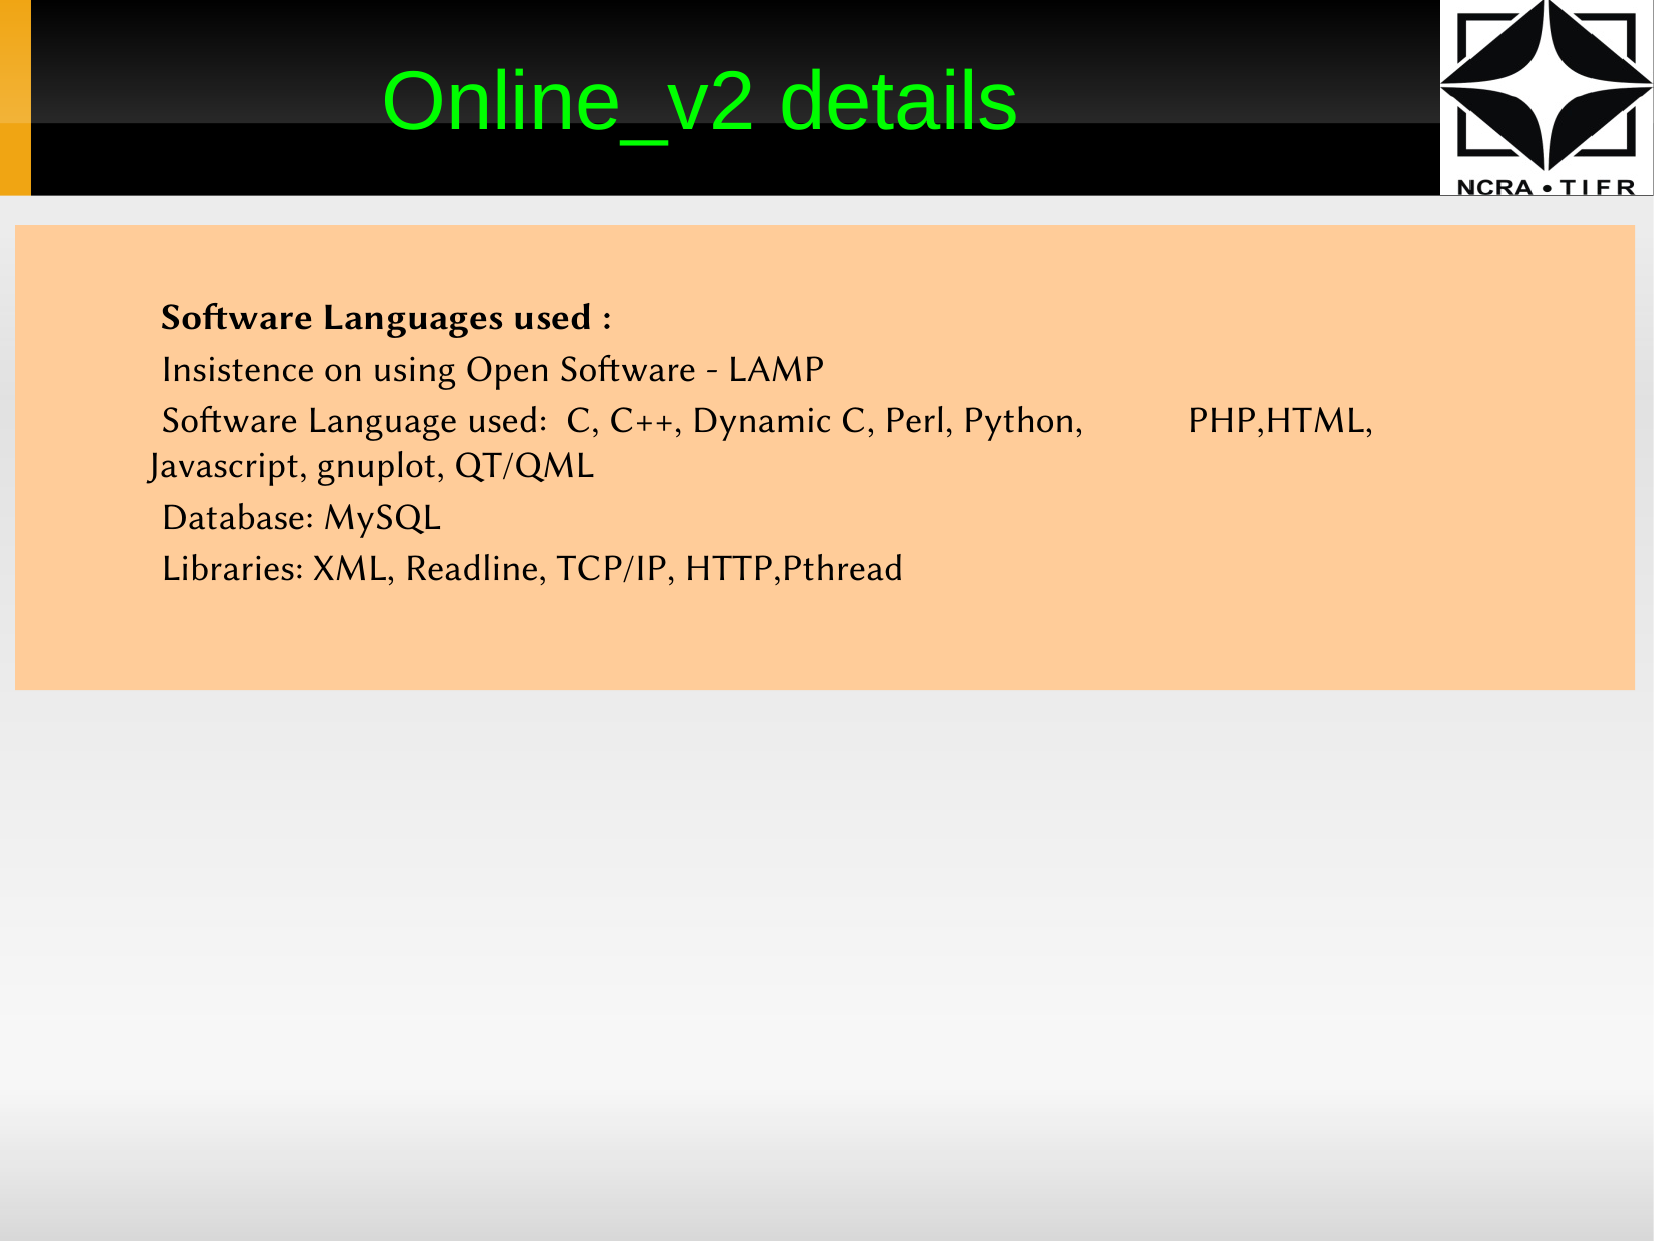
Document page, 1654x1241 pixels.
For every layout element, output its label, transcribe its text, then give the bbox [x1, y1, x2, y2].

picture [0, 0, 1654, 1241]
text_box Online_v2 details [0, 46, 1426, 155]
text_box Software Languages used : Insistence on using Open Software - LAMP Software Language used: C, C++, Dynamic C, Perl, Python, PHP,HTML, Javascript, gnuplot, QT/QML Database: MySQL Libraries: XML, Readline, TCP/IP, HTTP,Pthread [15, 225, 1636, 691]
